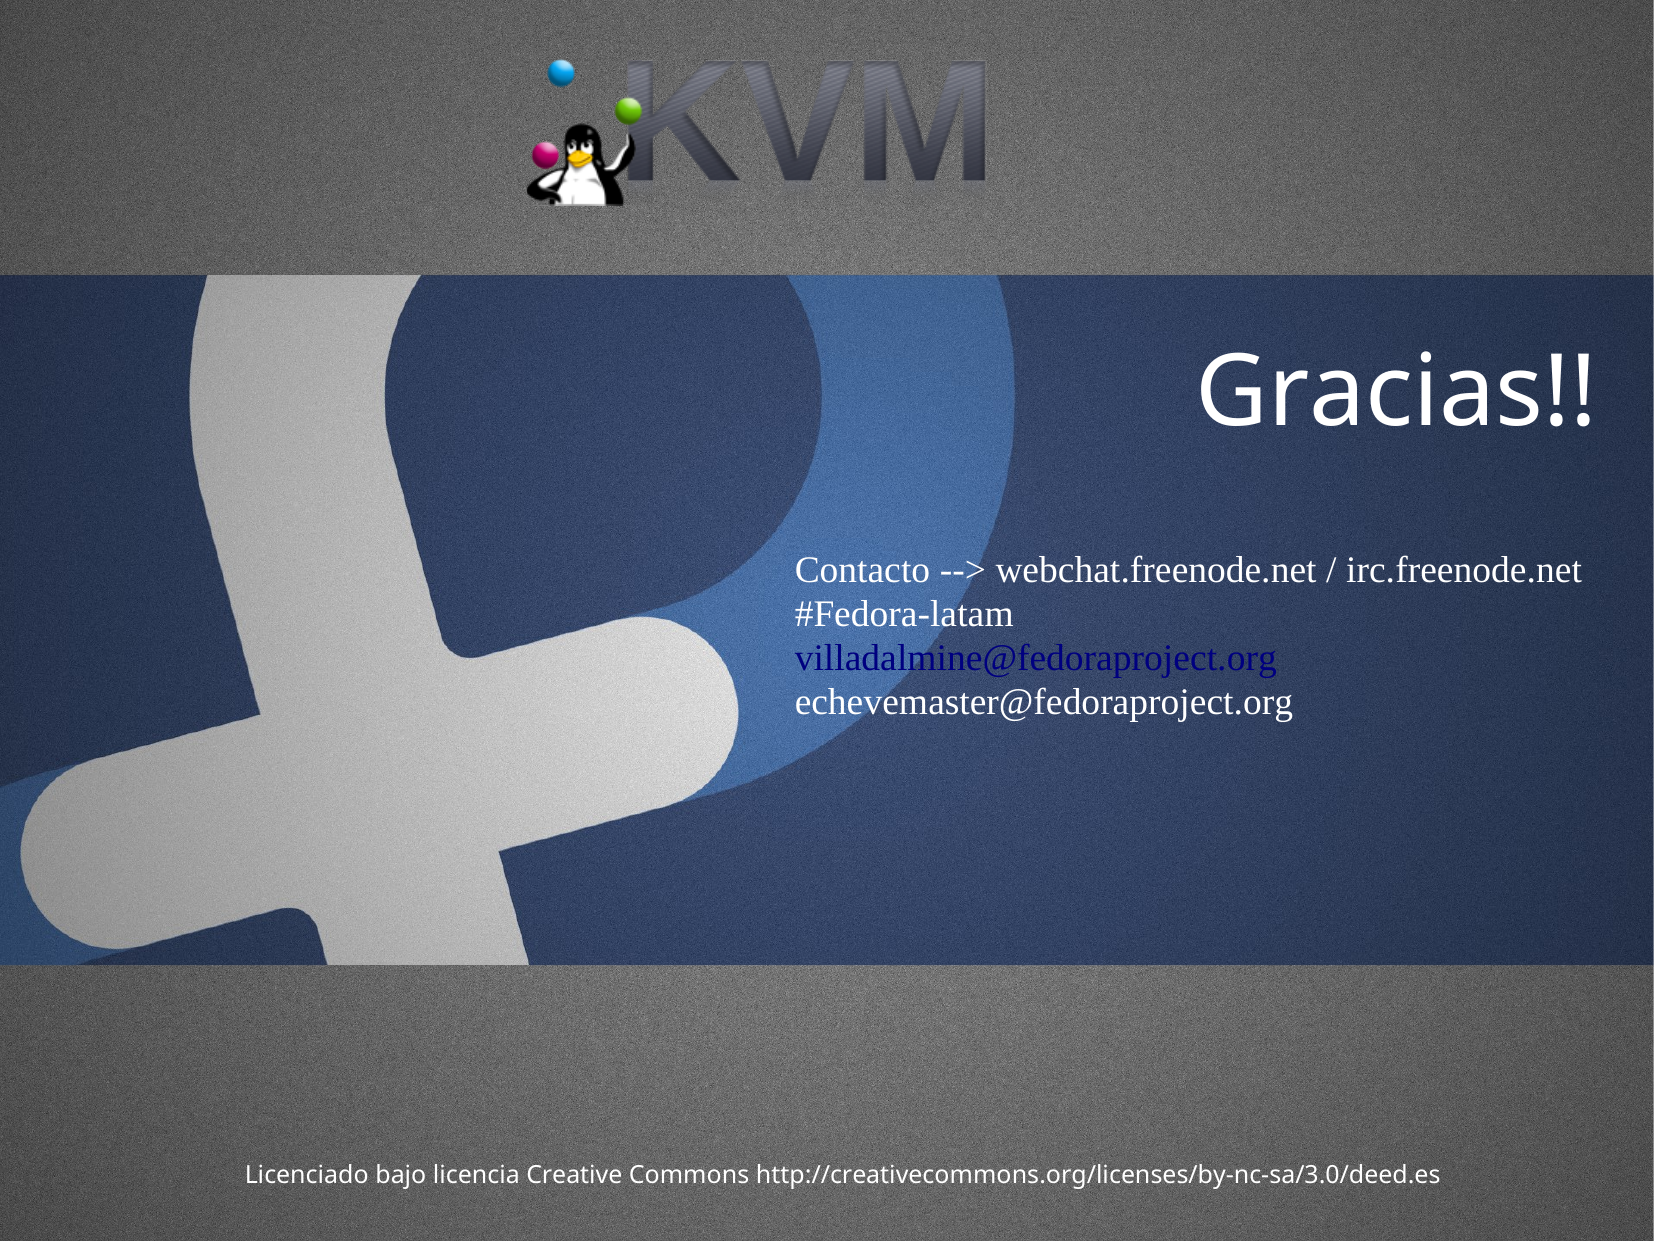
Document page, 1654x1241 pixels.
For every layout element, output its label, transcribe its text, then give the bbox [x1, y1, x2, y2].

picture [0, 0, 1654, 1241]
text_box Contacto --> webchat.freenode.net / irc.freenode.net #Fedora-latam villadalmine@fedoraproject.org echevemaster@fedoraproject.org [780, 540, 1621, 732]
text_box Gracias!! [22, 330, 1598, 448]
text_box Licenciado bajo licencia Creative Commons http://creativecommons.org/licenses/by-nc-sa/3.0/deed.es [74, 1126, 1613, 1197]
